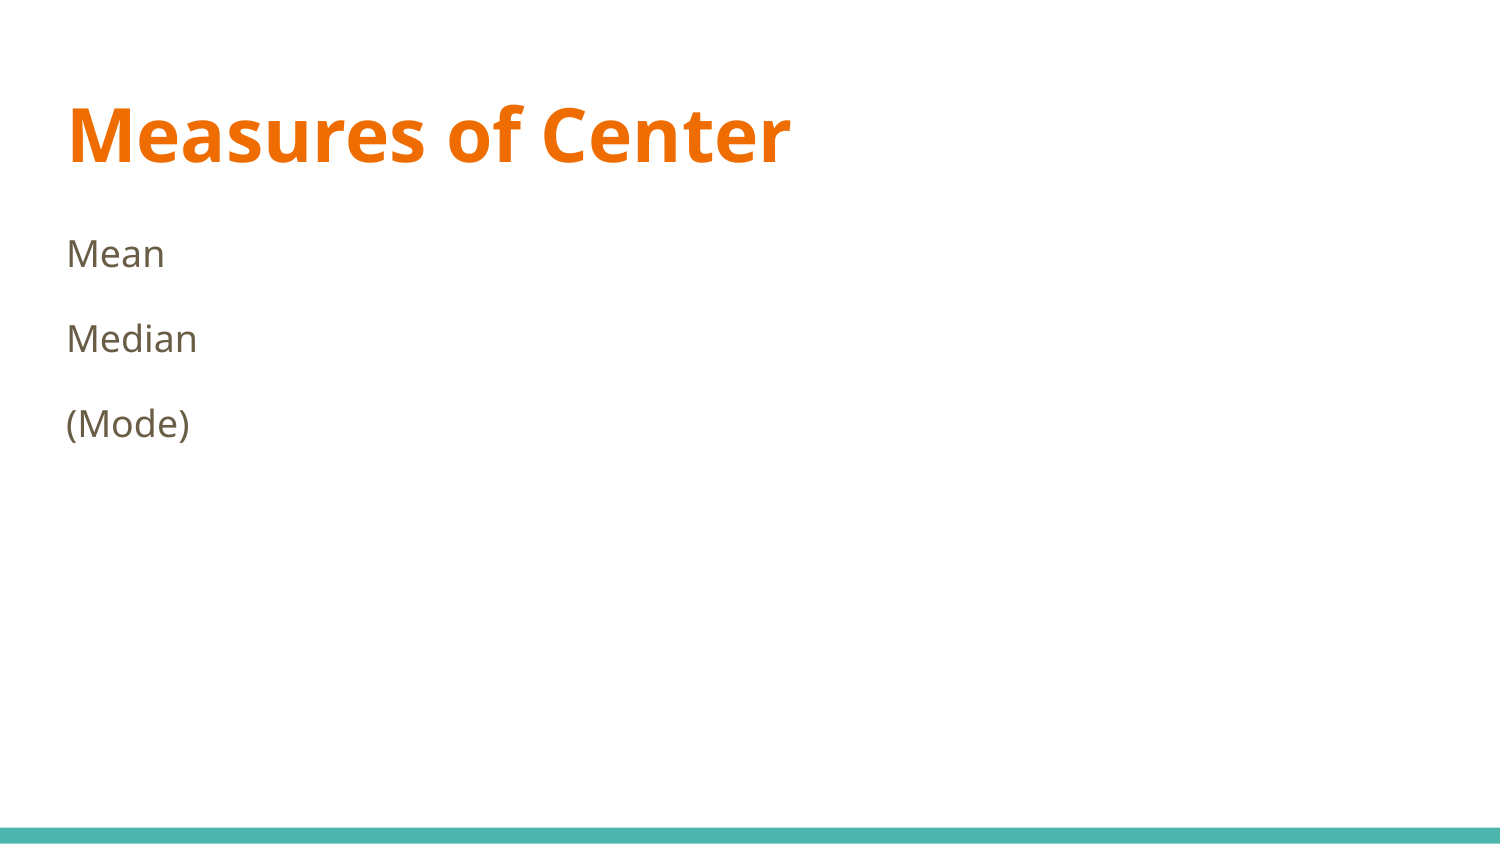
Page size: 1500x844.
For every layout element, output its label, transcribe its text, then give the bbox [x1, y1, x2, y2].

list Mean Median (Mode) [51, 207, 1449, 750]
title Measures of Center [51, 72, 1449, 189]
